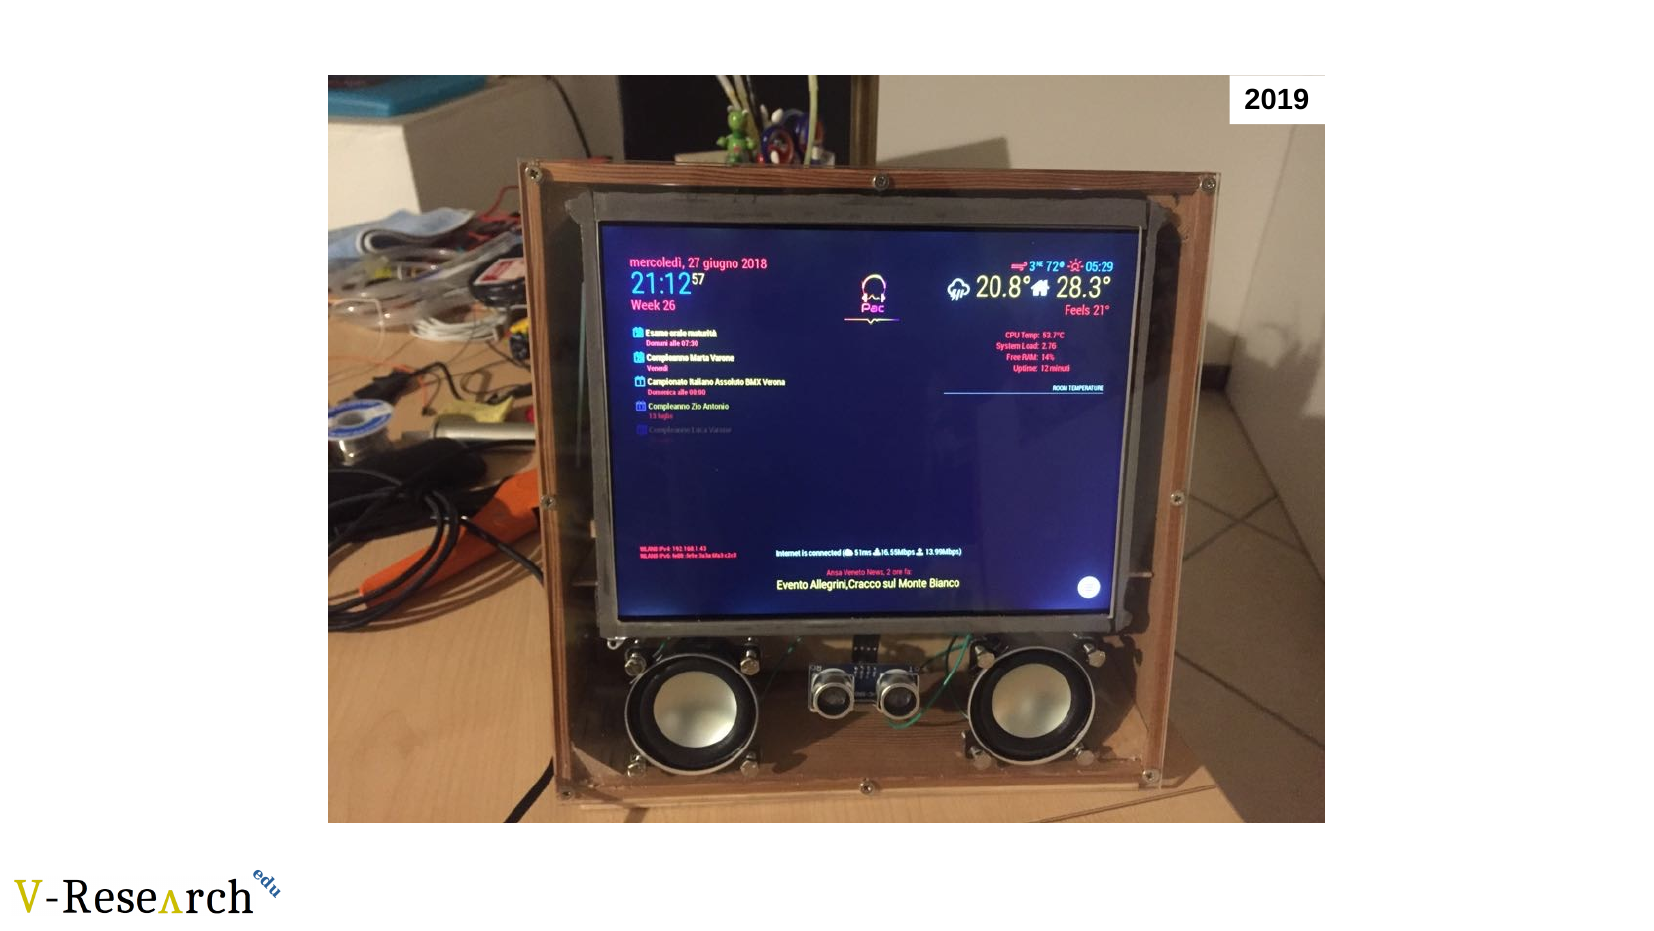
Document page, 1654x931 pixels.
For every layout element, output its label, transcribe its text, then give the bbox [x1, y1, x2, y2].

picture [328, 75, 1325, 823]
text_box 2019 [1229, 75, 1325, 125]
picture [11, 876, 255, 916]
text_box edu [222, 847, 333, 931]
